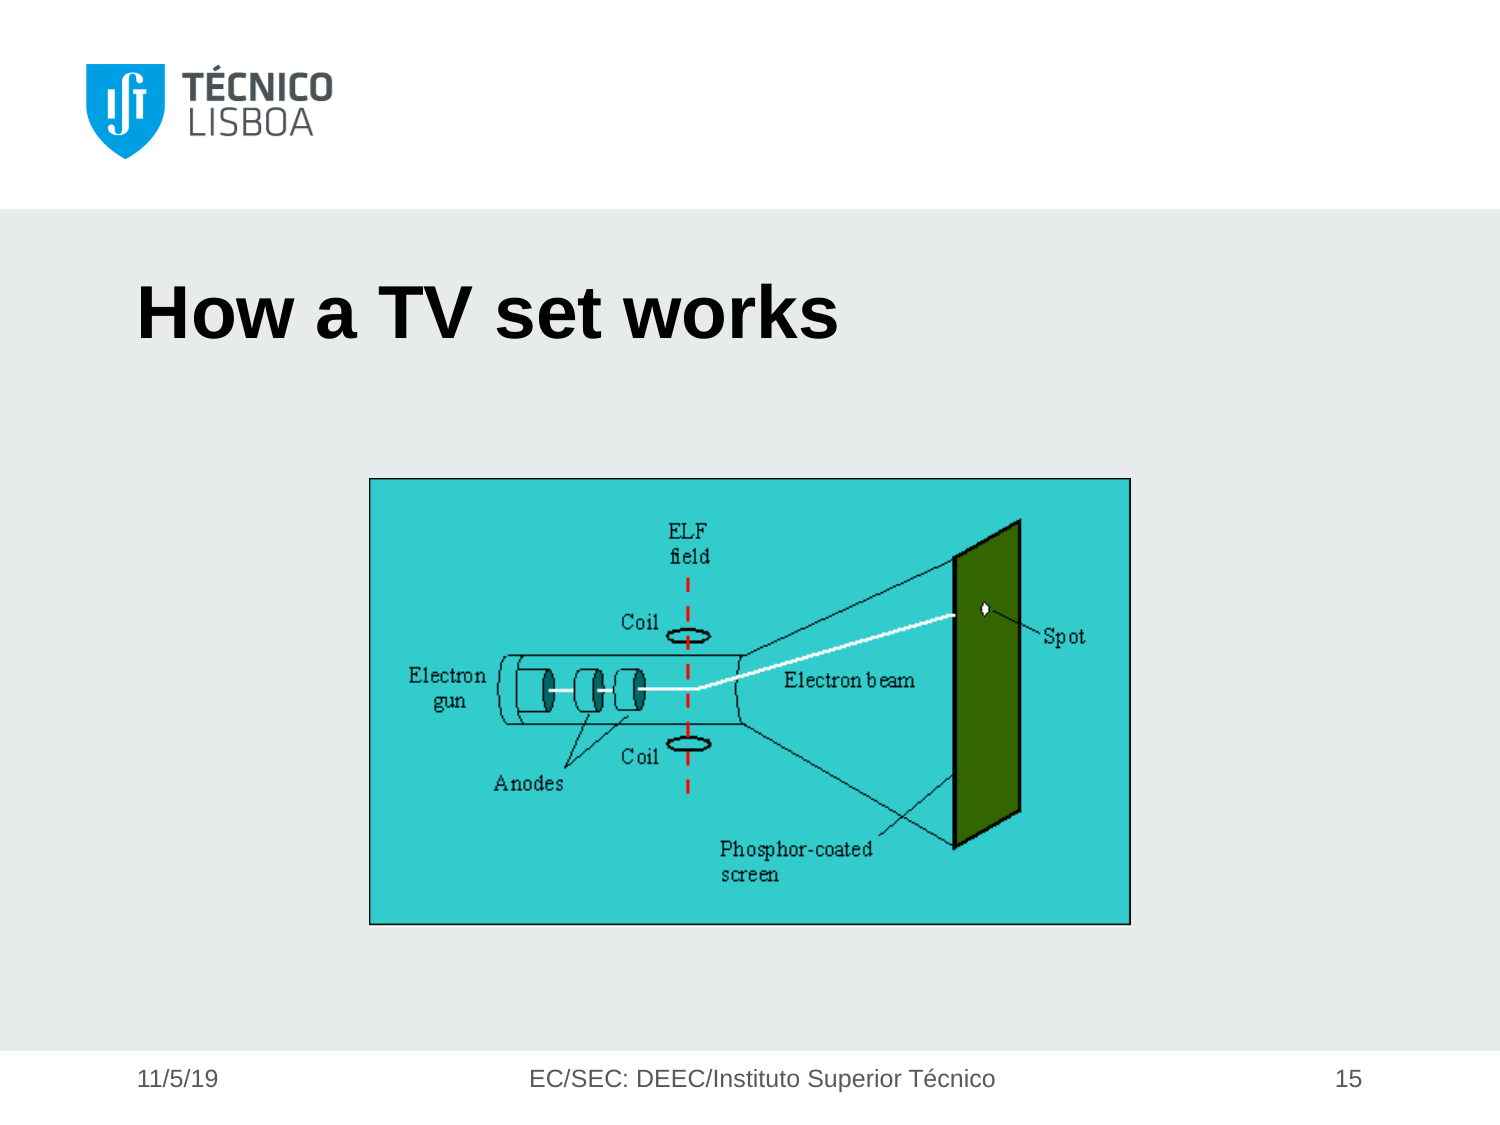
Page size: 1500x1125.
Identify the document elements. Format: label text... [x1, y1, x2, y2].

footer EC/SEC: DEEC/Instituto Superior Técnico [512, 1052, 1021, 1103]
slide_number 11/5/19 [121, 1052, 425, 1103]
slide_number <number> [1077, 1052, 1378, 1103]
picture [0, 0, 1500, 1125]
title How a TV set works [121, 237, 1378, 381]
